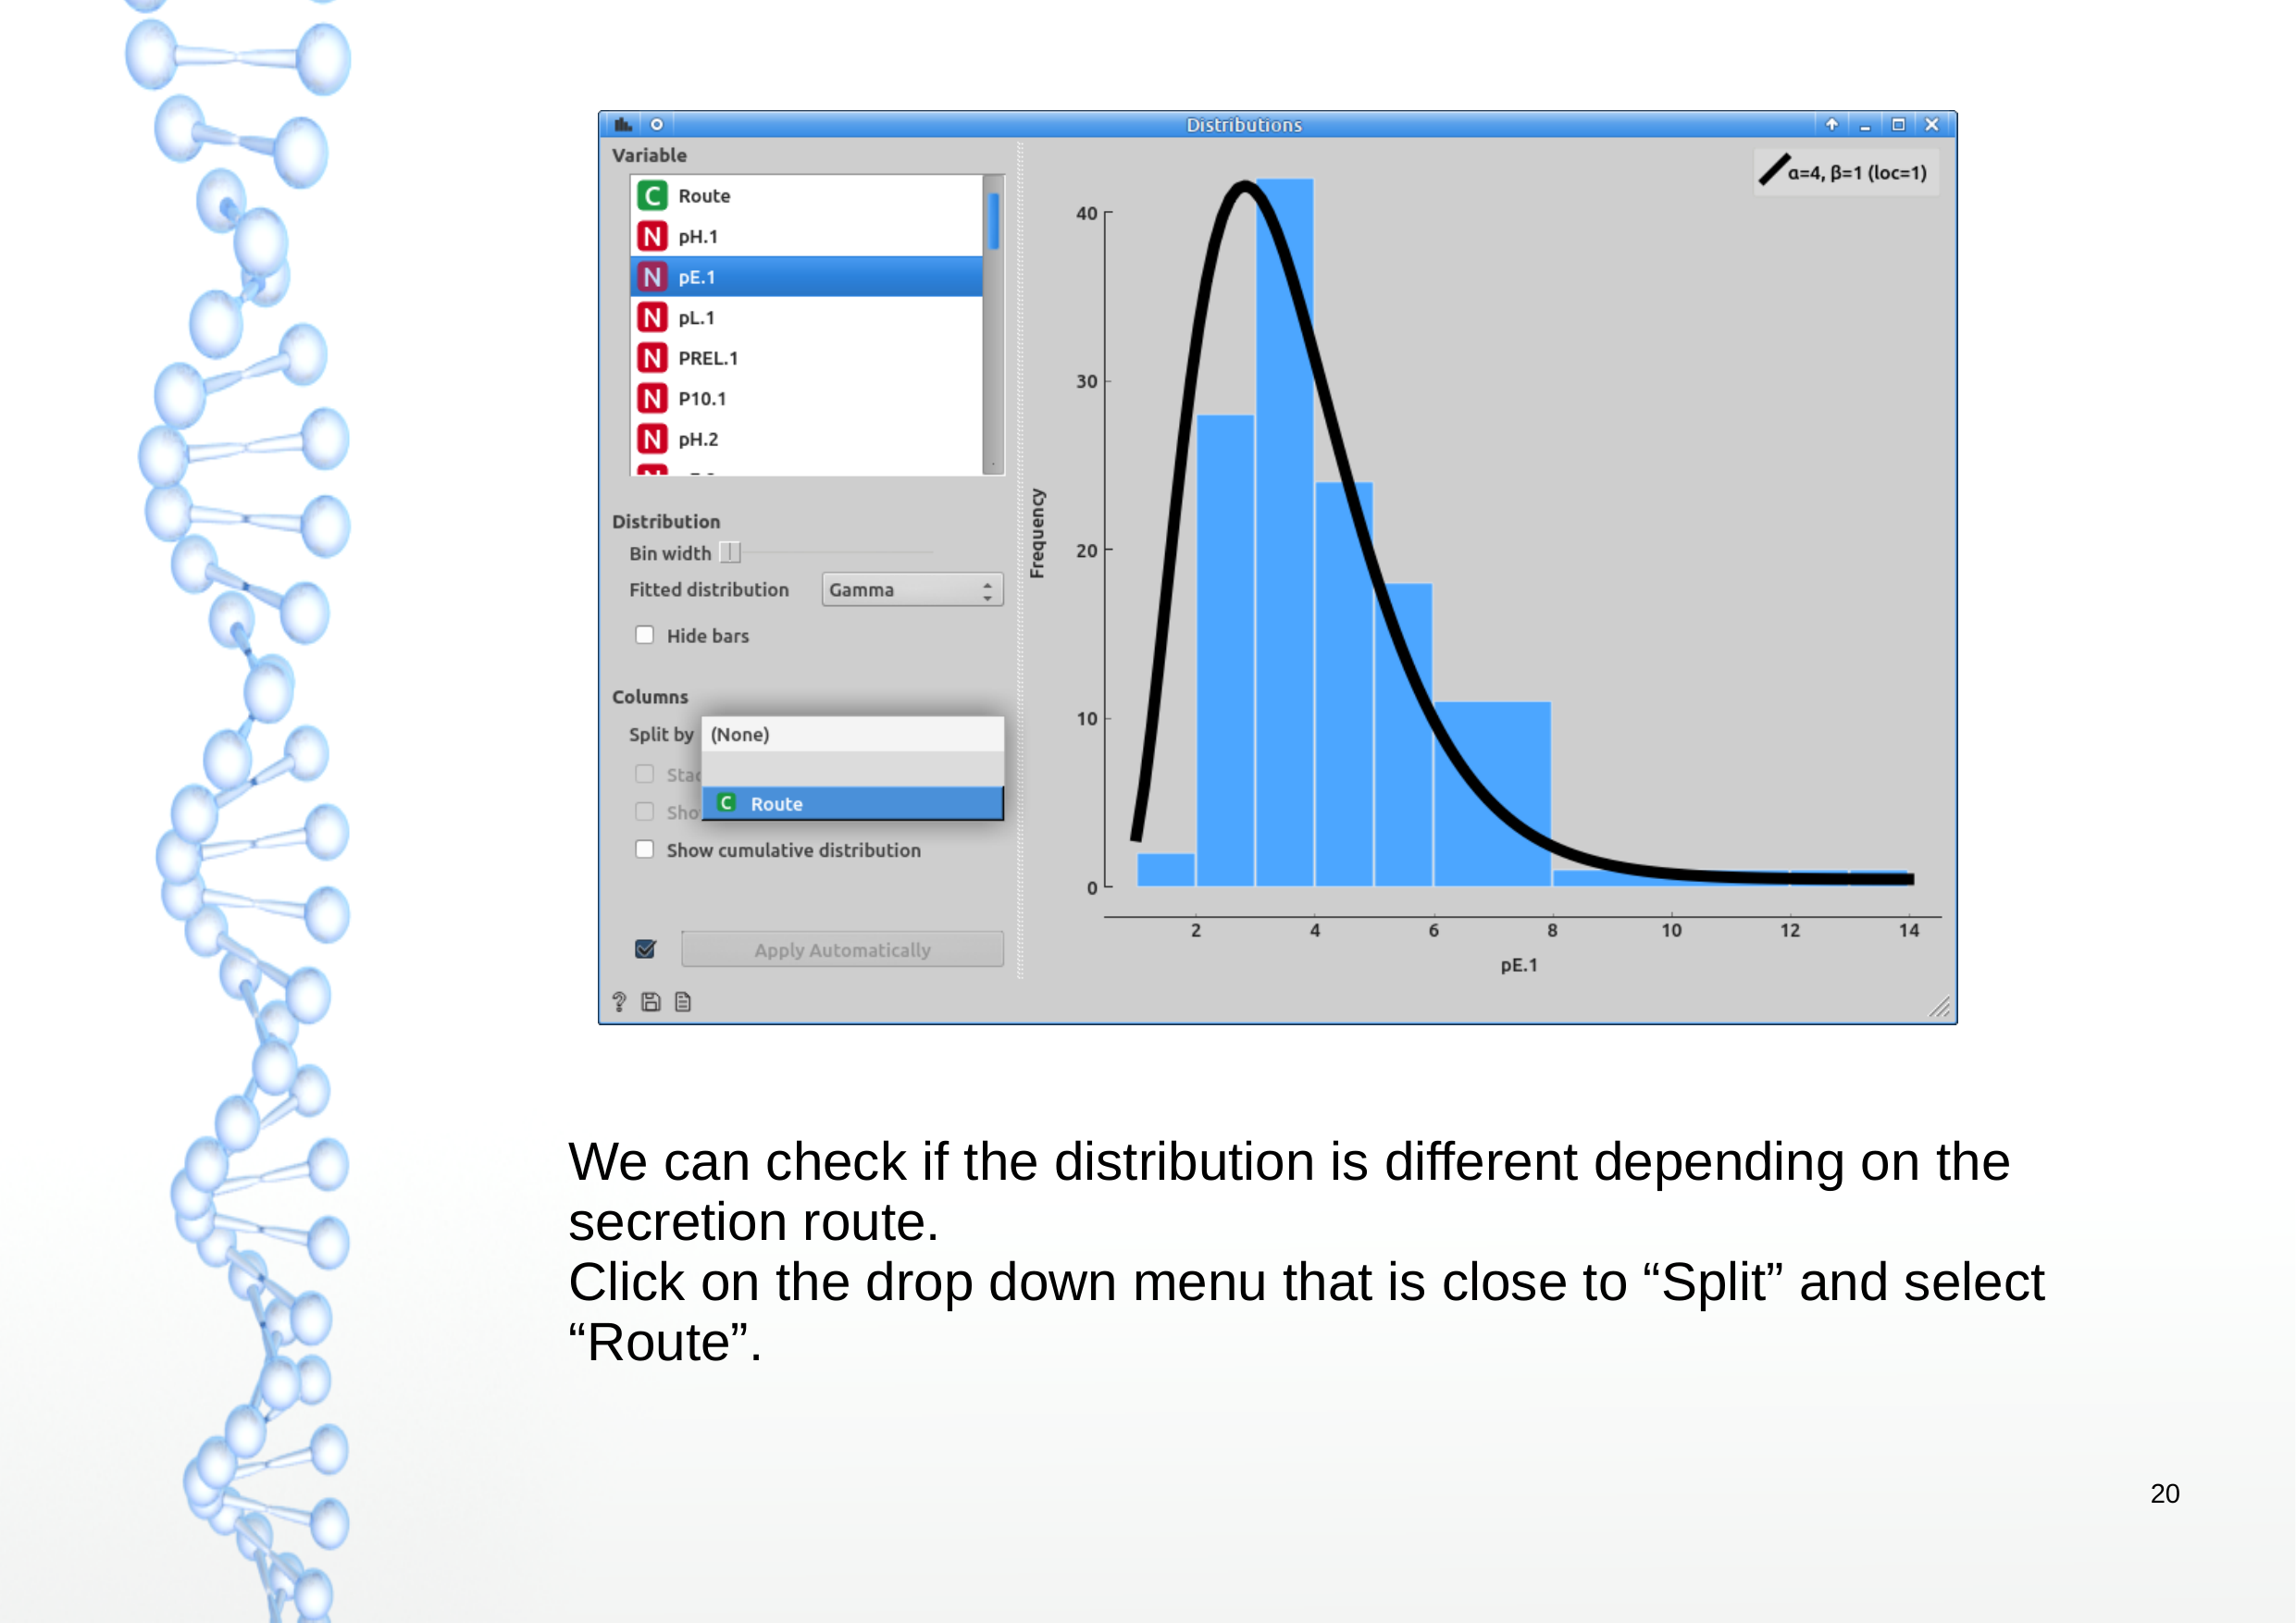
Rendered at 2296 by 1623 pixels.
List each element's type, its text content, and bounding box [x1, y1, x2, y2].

text_box We can check if the distribution is different depending on the secretion route. Click on the drop down menu that is close to “Split” and select “Route”. [555, 1124, 2083, 1379]
picture [0, 0, 2296, 1623]
